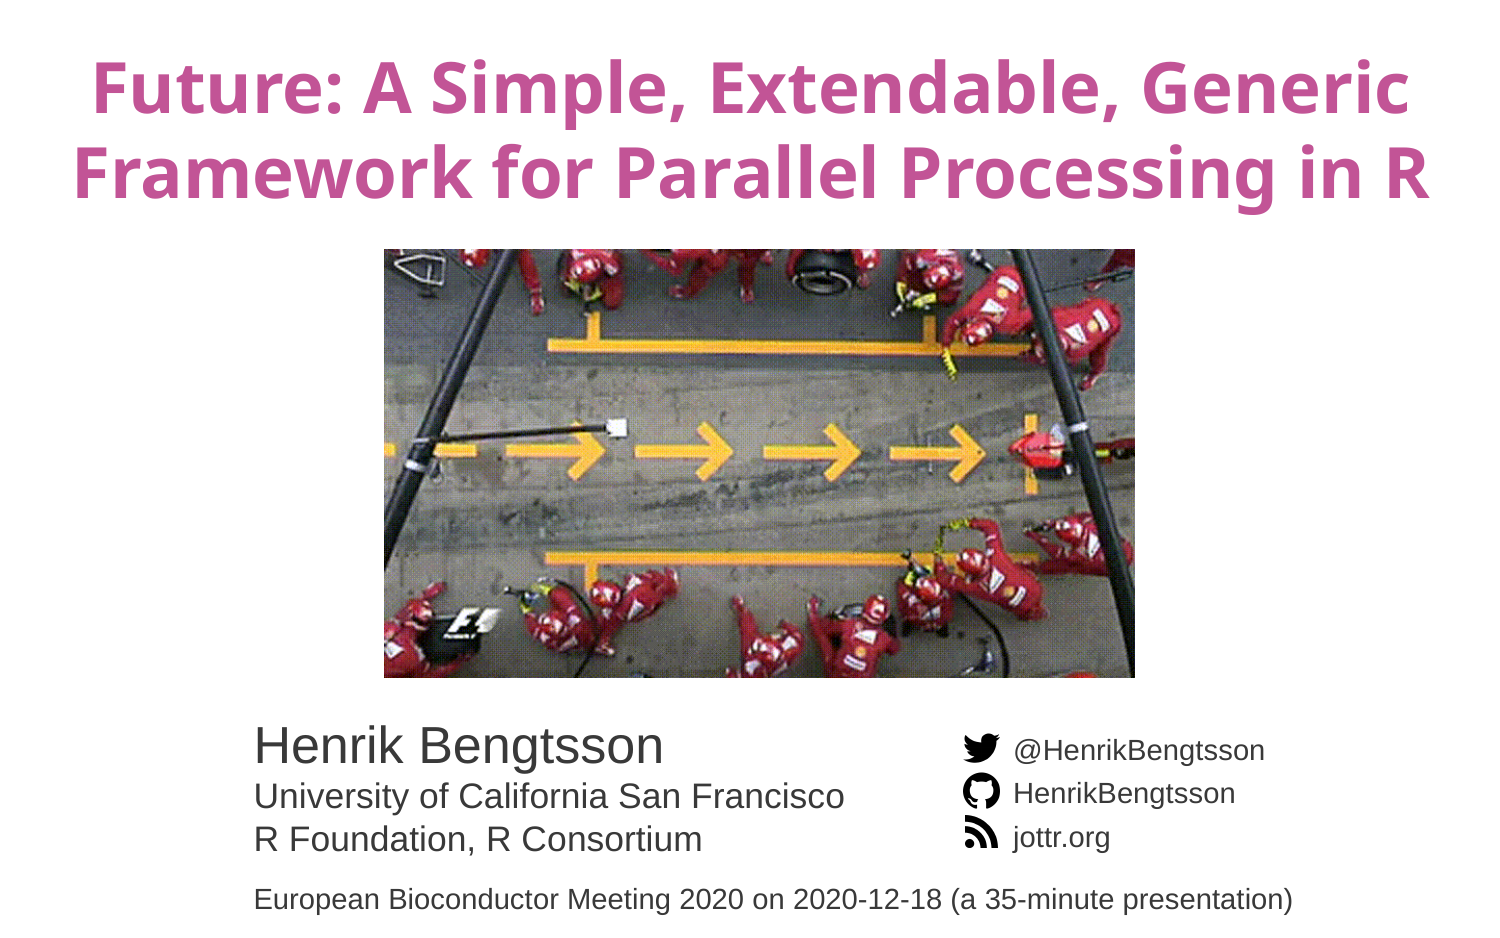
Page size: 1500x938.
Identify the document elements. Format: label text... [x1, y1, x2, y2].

list @HenrikBengtsson HenrikBengtsson jottr.org [1013, 722, 1289, 856]
picture [963, 730, 1000, 766]
picture [965, 815, 998, 848]
picture [384, 249, 1135, 678]
picture [963, 772, 1000, 809]
text_box European Bioconductor Meeting 2020 on 2020-12-18 (a 35-minute presentation) [238, 865, 1356, 924]
subtitle Henrik Bengtsson University of California San Francisco R Foundation, R Consortium [238, 696, 903, 865]
title Future: A Simple, Extendable, Generic Framework for Parallel Processing in R [30, 27, 1472, 263]
